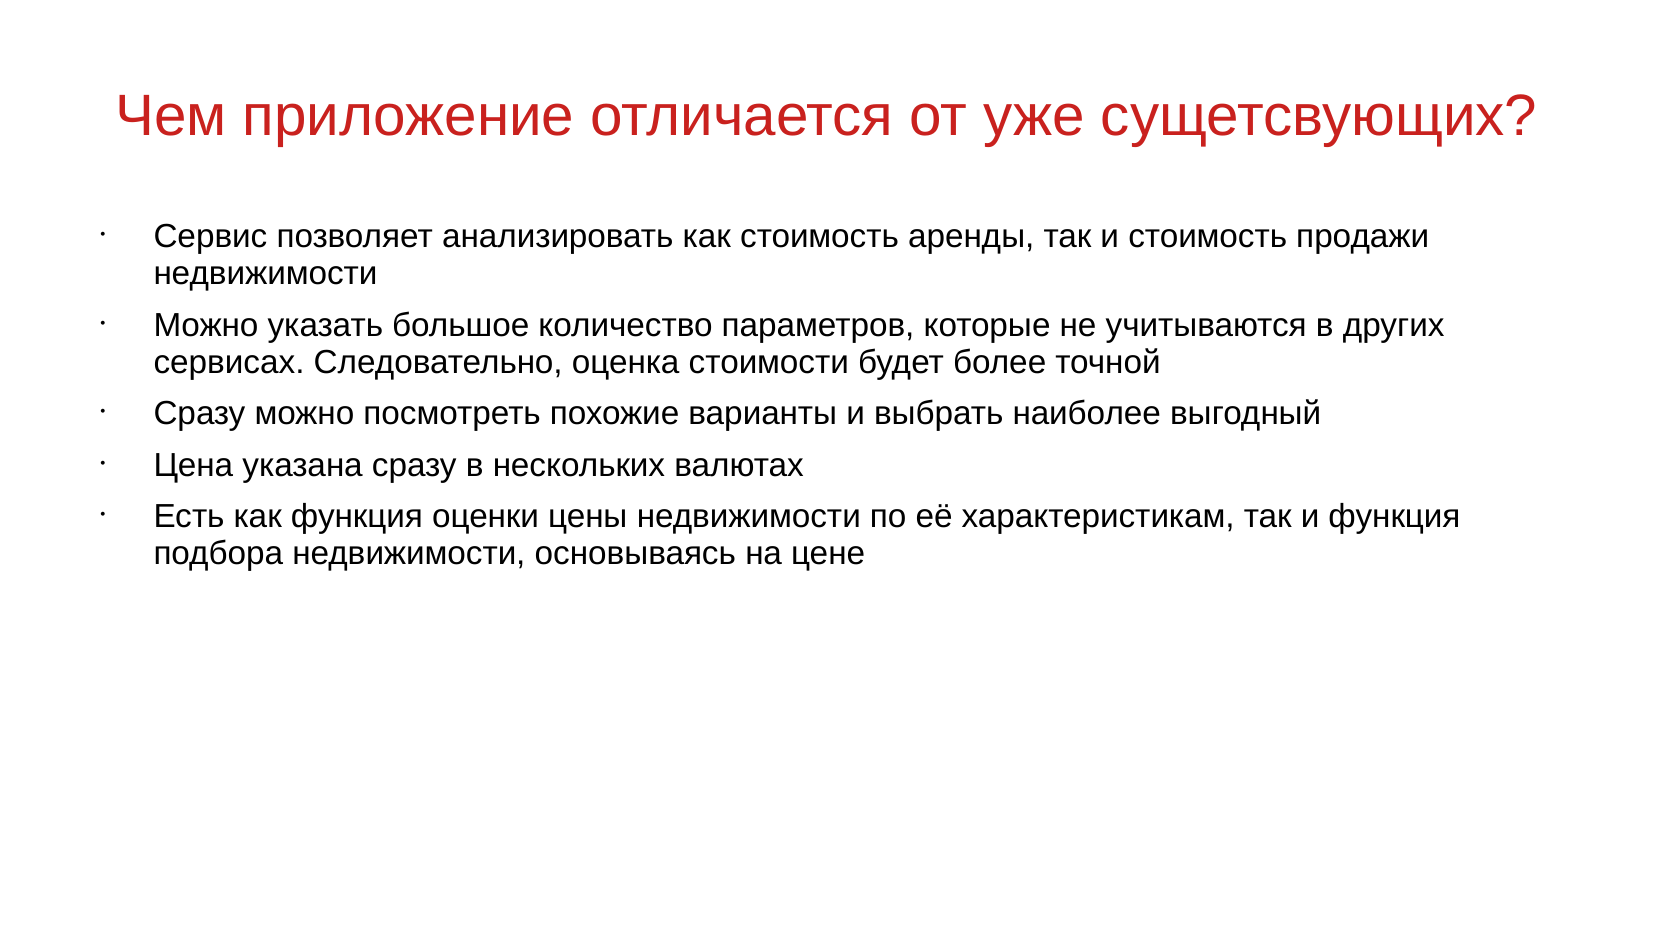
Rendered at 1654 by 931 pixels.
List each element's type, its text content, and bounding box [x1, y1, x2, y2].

title Чем приложение отличается от уже сущетсвующих? [82, 37, 1571, 193]
list Сервис позволяет анализировать как стоимость аренды, так и стоимость продажи недвижимости Можно указать большое количество параметров, которые не учитываются в других сервисах. Следовательно, оценка стоимости будет более точной Сразу можно посмотреть похожие варианты и выбрать наиболее выгодный Цена указана сразу в нескольких валютах Есть как функция оценки цены недвижимости по её характеристикам, так и функция подбора недвижимости, основываясь на цене [82, 217, 1571, 827]
